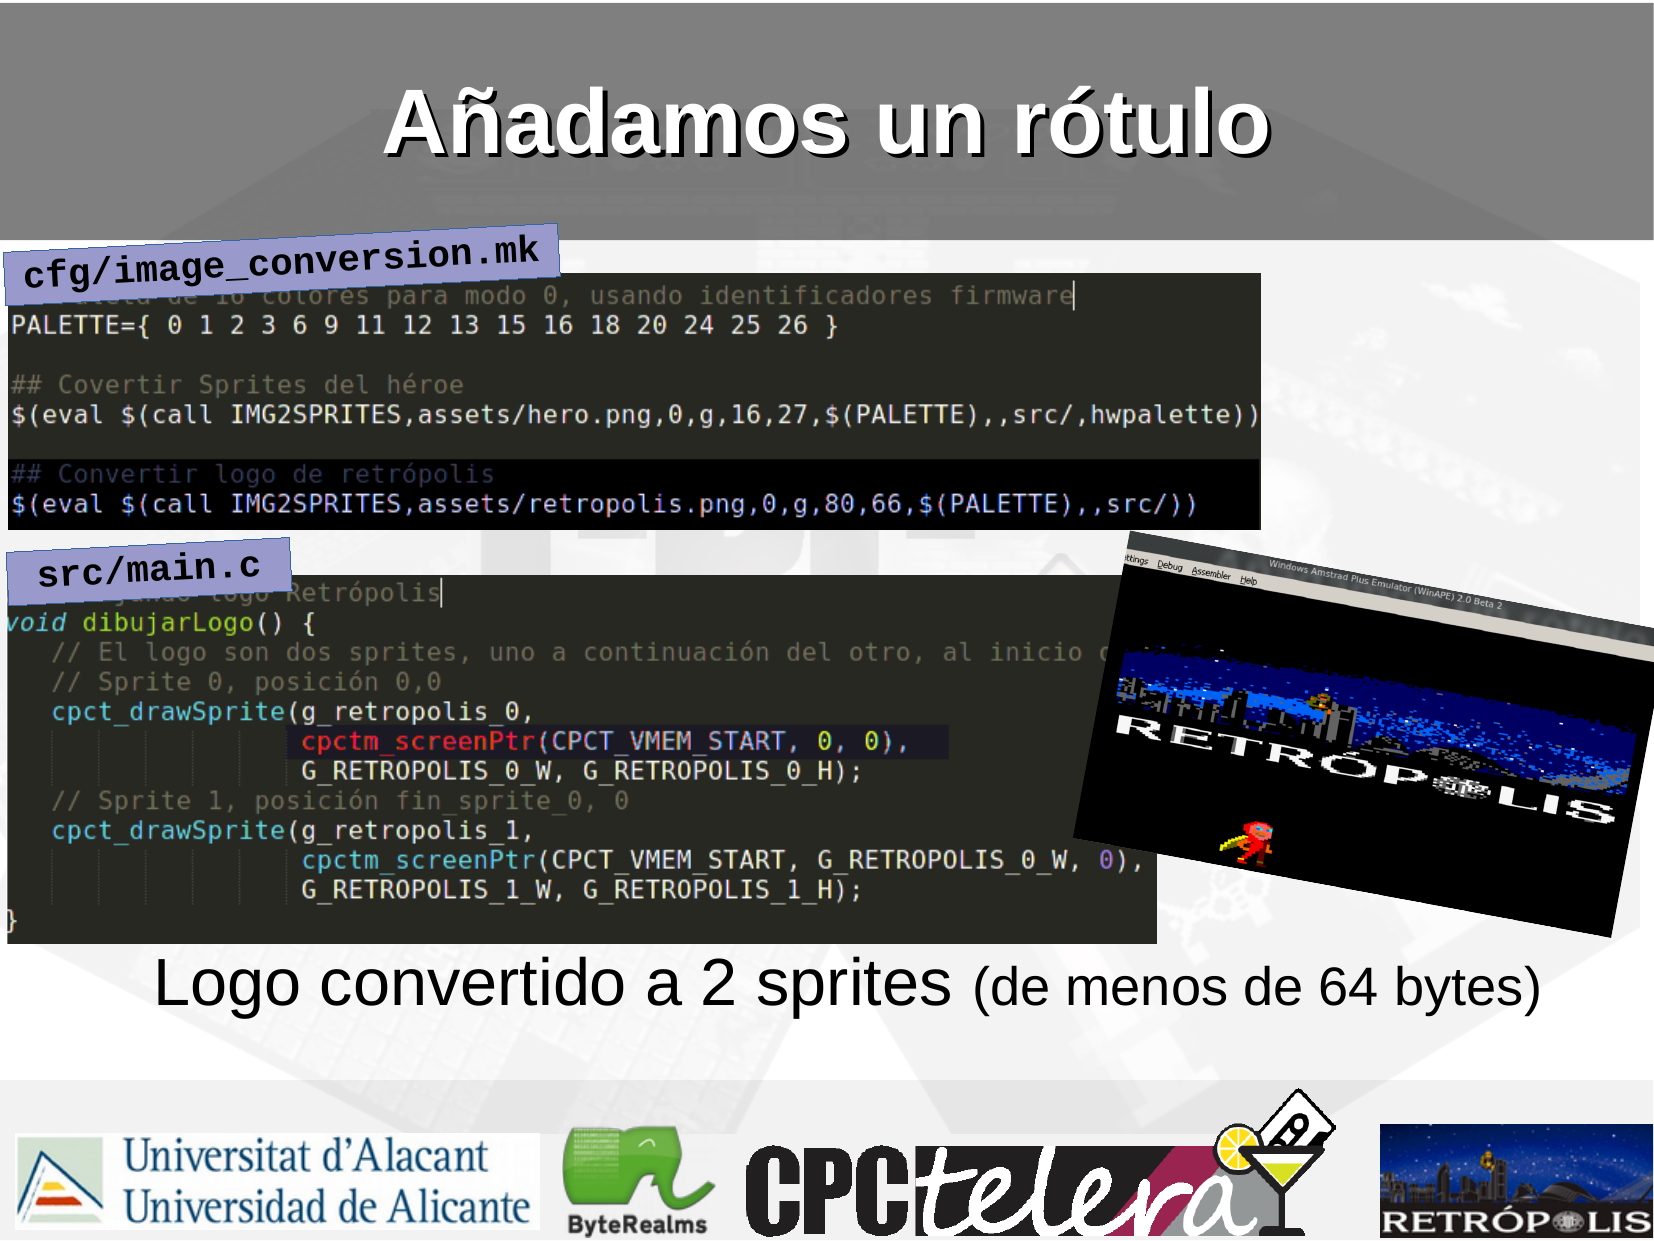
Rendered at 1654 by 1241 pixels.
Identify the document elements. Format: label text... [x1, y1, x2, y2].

text_box src/main.c [6, 537, 293, 606]
title Añadamos un rótulo [0, 2, 1654, 241]
list Logo convertido a 2 sprites (de menos de 64 bytes) [82, 945, 1571, 1111]
picture [0, 241, 1654, 1238]
text_box cfg/image_conversion.mk [3, 223, 561, 306]
